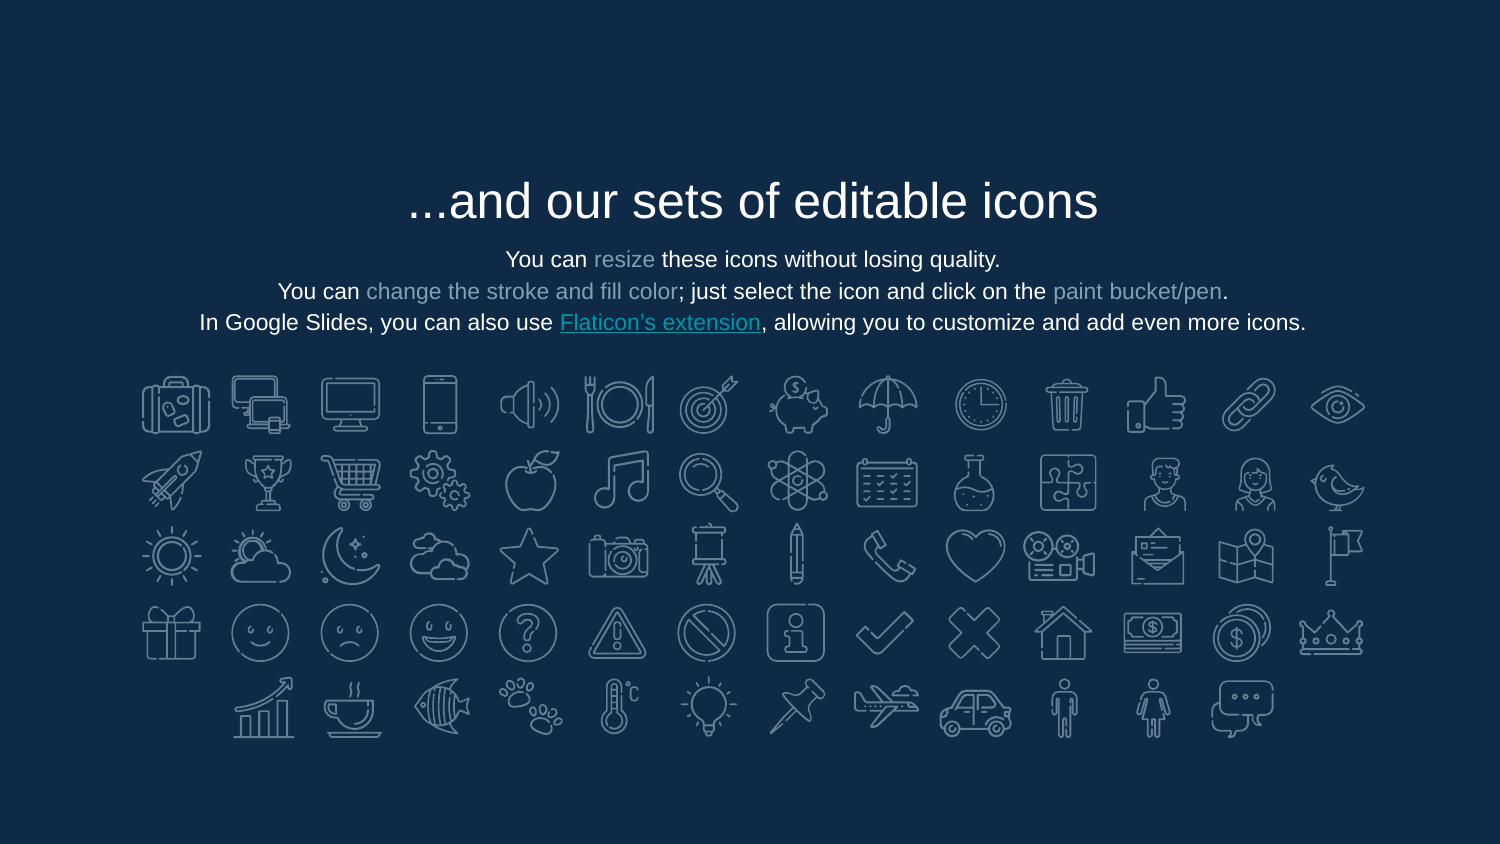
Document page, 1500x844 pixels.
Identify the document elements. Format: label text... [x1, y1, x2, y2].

text_box [1211, 693, 1274, 739]
text_box [1058, 678, 1071, 690]
text_box [529, 703, 563, 736]
text_box [1127, 376, 1187, 433]
text_box [593, 450, 649, 509]
text_box [1235, 457, 1276, 512]
text_box [336, 625, 344, 634]
text_box [1310, 464, 1365, 512]
text_box [679, 452, 739, 513]
text_box [499, 527, 534, 570]
text_box [409, 603, 468, 663]
text_box [1212, 603, 1272, 663]
text_box [948, 606, 1001, 660]
text_box [1034, 605, 1093, 660]
text_box [1055, 396, 1061, 423]
text_box [596, 381, 644, 429]
text_box [250, 641, 271, 647]
text_box [625, 681, 639, 702]
text_box [856, 457, 918, 508]
text_box [955, 378, 1007, 431]
text_box [584, 375, 596, 434]
title ...and our sets of editable icons [175, 153, 1332, 233]
text_box [544, 392, 551, 417]
text_box [677, 603, 736, 662]
text_box [600, 678, 628, 735]
text_box [320, 603, 379, 663]
text_box [1135, 422, 1142, 429]
text_box [182, 530, 188, 538]
text_box [409, 532, 470, 581]
text_box [1321, 385, 1353, 394]
text_box [322, 526, 381, 586]
text_box [231, 375, 291, 435]
text_box [767, 450, 829, 511]
text_box [322, 577, 329, 584]
text_box [891, 684, 919, 697]
text_box [770, 678, 826, 735]
text_box [231, 603, 290, 663]
text_box [769, 375, 828, 434]
text_box [538, 398, 543, 411]
text_box [1325, 526, 1363, 586]
text_box [1023, 531, 1095, 581]
text_box [1218, 528, 1274, 584]
text_box [266, 625, 274, 634]
text_box [500, 380, 535, 429]
text_box [425, 462, 444, 479]
text_box [509, 536, 559, 585]
text_box [1325, 633, 1337, 645]
text_box [152, 536, 192, 576]
text_box [320, 455, 381, 512]
text_box [790, 522, 804, 585]
text_box [1221, 377, 1276, 432]
text_box [766, 603, 825, 662]
text_box [349, 681, 353, 698]
text_box [1211, 680, 1274, 718]
text_box [679, 375, 739, 434]
text_box [191, 566, 198, 572]
text_box [323, 699, 374, 730]
text_box [683, 618, 721, 656]
text_box [1144, 457, 1186, 512]
text_box [691, 522, 727, 542]
text_box [613, 459, 650, 502]
text_box [427, 467, 439, 480]
text_box [856, 611, 914, 655]
text_box [409, 450, 471, 511]
text_box [1051, 691, 1078, 739]
text_box [792, 381, 799, 394]
text_box [145, 540, 153, 546]
text_box [356, 625, 363, 634]
text_box [182, 574, 188, 582]
text_box [190, 540, 198, 546]
text_box [141, 450, 203, 511]
text_box [234, 676, 293, 713]
text_box [1123, 612, 1182, 654]
text_box [505, 450, 560, 512]
text_box [245, 455, 292, 512]
text_box [858, 375, 918, 435]
text_box [1045, 378, 1089, 431]
text_box [361, 552, 368, 559]
text_box [1298, 609, 1364, 656]
text_box [233, 699, 295, 739]
text_box [1136, 678, 1171, 739]
text_box [230, 529, 292, 583]
text_box [326, 731, 383, 738]
text_box [156, 575, 162, 583]
text_box [156, 530, 162, 538]
text_box [142, 375, 211, 435]
text_box [422, 469, 440, 485]
text_box [953, 454, 995, 512]
text_box [1072, 396, 1078, 423]
text_box [1242, 693, 1249, 700]
text_box [1140, 542, 1148, 550]
text_box [1040, 454, 1097, 511]
text_box [692, 538, 727, 586]
text_box [414, 678, 470, 735]
text_box [1312, 637, 1320, 645]
text_box [863, 529, 917, 583]
text_box [588, 534, 649, 578]
text_box [645, 375, 654, 434]
text_box [321, 377, 381, 432]
text_box [945, 529, 1006, 583]
text_box [1131, 527, 1185, 585]
text_box [356, 681, 360, 698]
text_box [686, 686, 727, 737]
text_box [145, 566, 153, 572]
text_box [1253, 693, 1260, 700]
text_box [142, 605, 201, 660]
text_box [1231, 693, 1238, 700]
text_box [854, 685, 920, 728]
text_box [692, 610, 710, 632]
text_box [349, 538, 362, 551]
text_box [1310, 390, 1366, 424]
text_box [498, 677, 535, 708]
text_box [423, 375, 458, 435]
text_box [1342, 637, 1350, 645]
text_box [247, 625, 254, 634]
text_box [707, 610, 730, 648]
list You can resize these icons without losing quality. You can change the stroke and fill color; just select the icon and click on the paint bucket/pen. In Google Slides, you can also use Flaticon’s extension, allowing you to customize and add even more icons. [135, 264, 1371, 344]
text_box [939, 689, 1012, 738]
text_box [1064, 396, 1070, 423]
text_box [550, 386, 560, 423]
text_box [588, 606, 647, 659]
text_box [498, 603, 558, 663]
text_box [339, 641, 360, 647]
